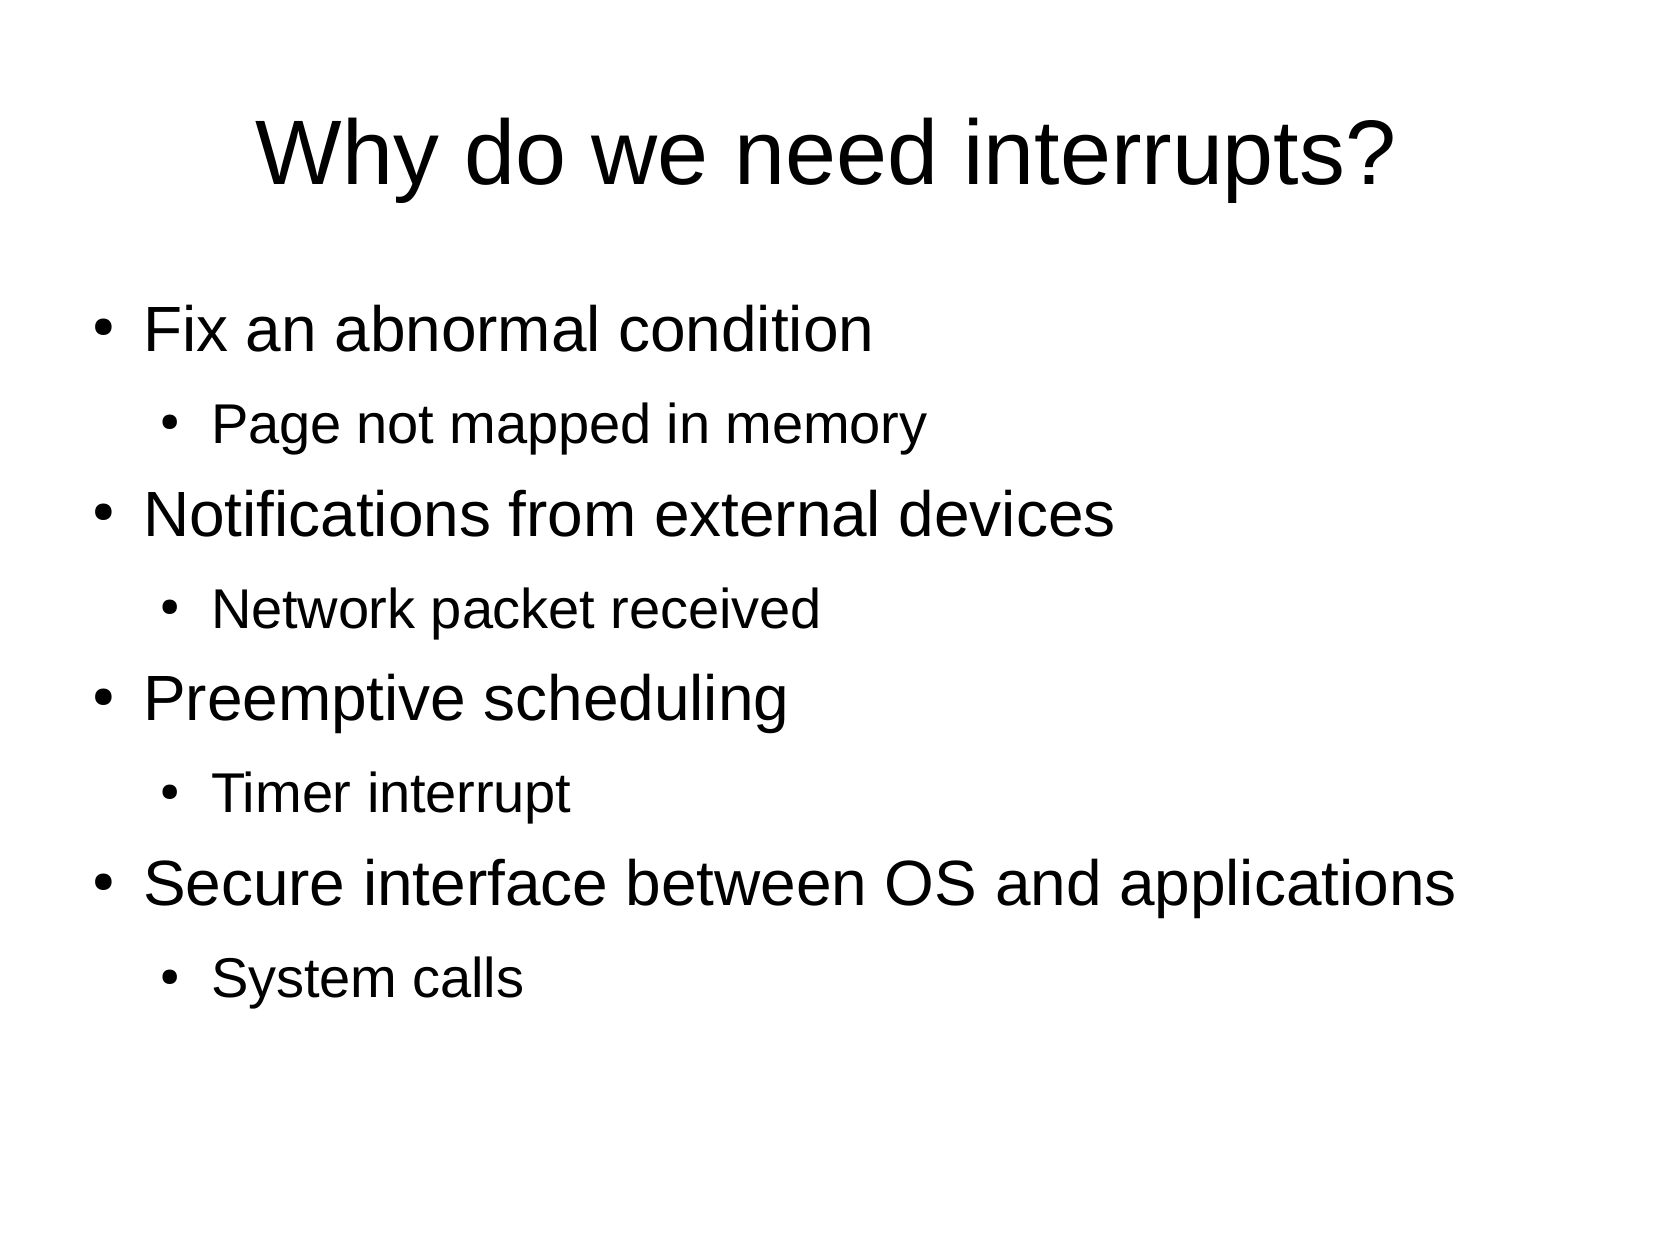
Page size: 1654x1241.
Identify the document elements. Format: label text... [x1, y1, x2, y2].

list Fix an abnormal condition Page not mapped in memory Notifications from external devices Network packet received Preemptive scheduling Timer interrupt Secure interface between OS and applications System calls [75, 293, 1564, 1013]
title Why do we need interrupts? [82, 49, 1571, 257]
